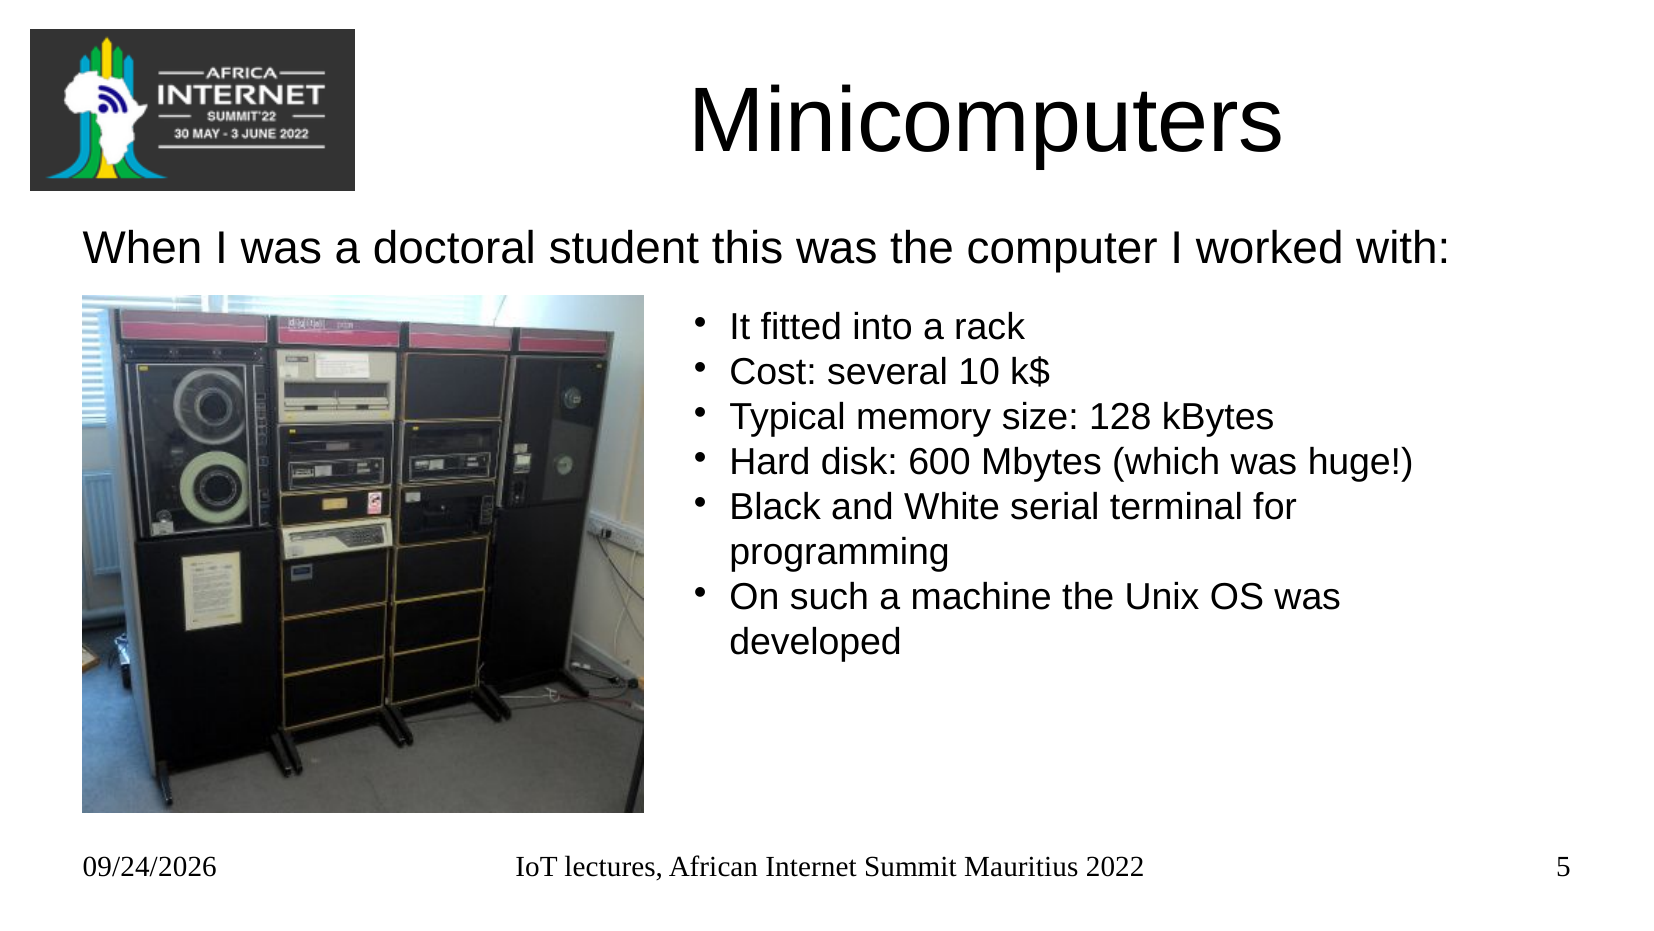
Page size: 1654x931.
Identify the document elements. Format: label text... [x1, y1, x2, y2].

list When I was a doctoral student this was the computer I worked with: [82, 217, 1571, 296]
text_box It fitted into a rack Cost: several 10 k$ Typical memory size: 128 kBytes Hard disk: 600 Mbytes (which was huge!) Black and White serial terminal for programming On such a machine the Unix OS was developed [679, 295, 1536, 798]
picture [30, 29, 355, 191]
picture [82, 295, 644, 813]
title Minicomputers [403, 37, 1571, 193]
